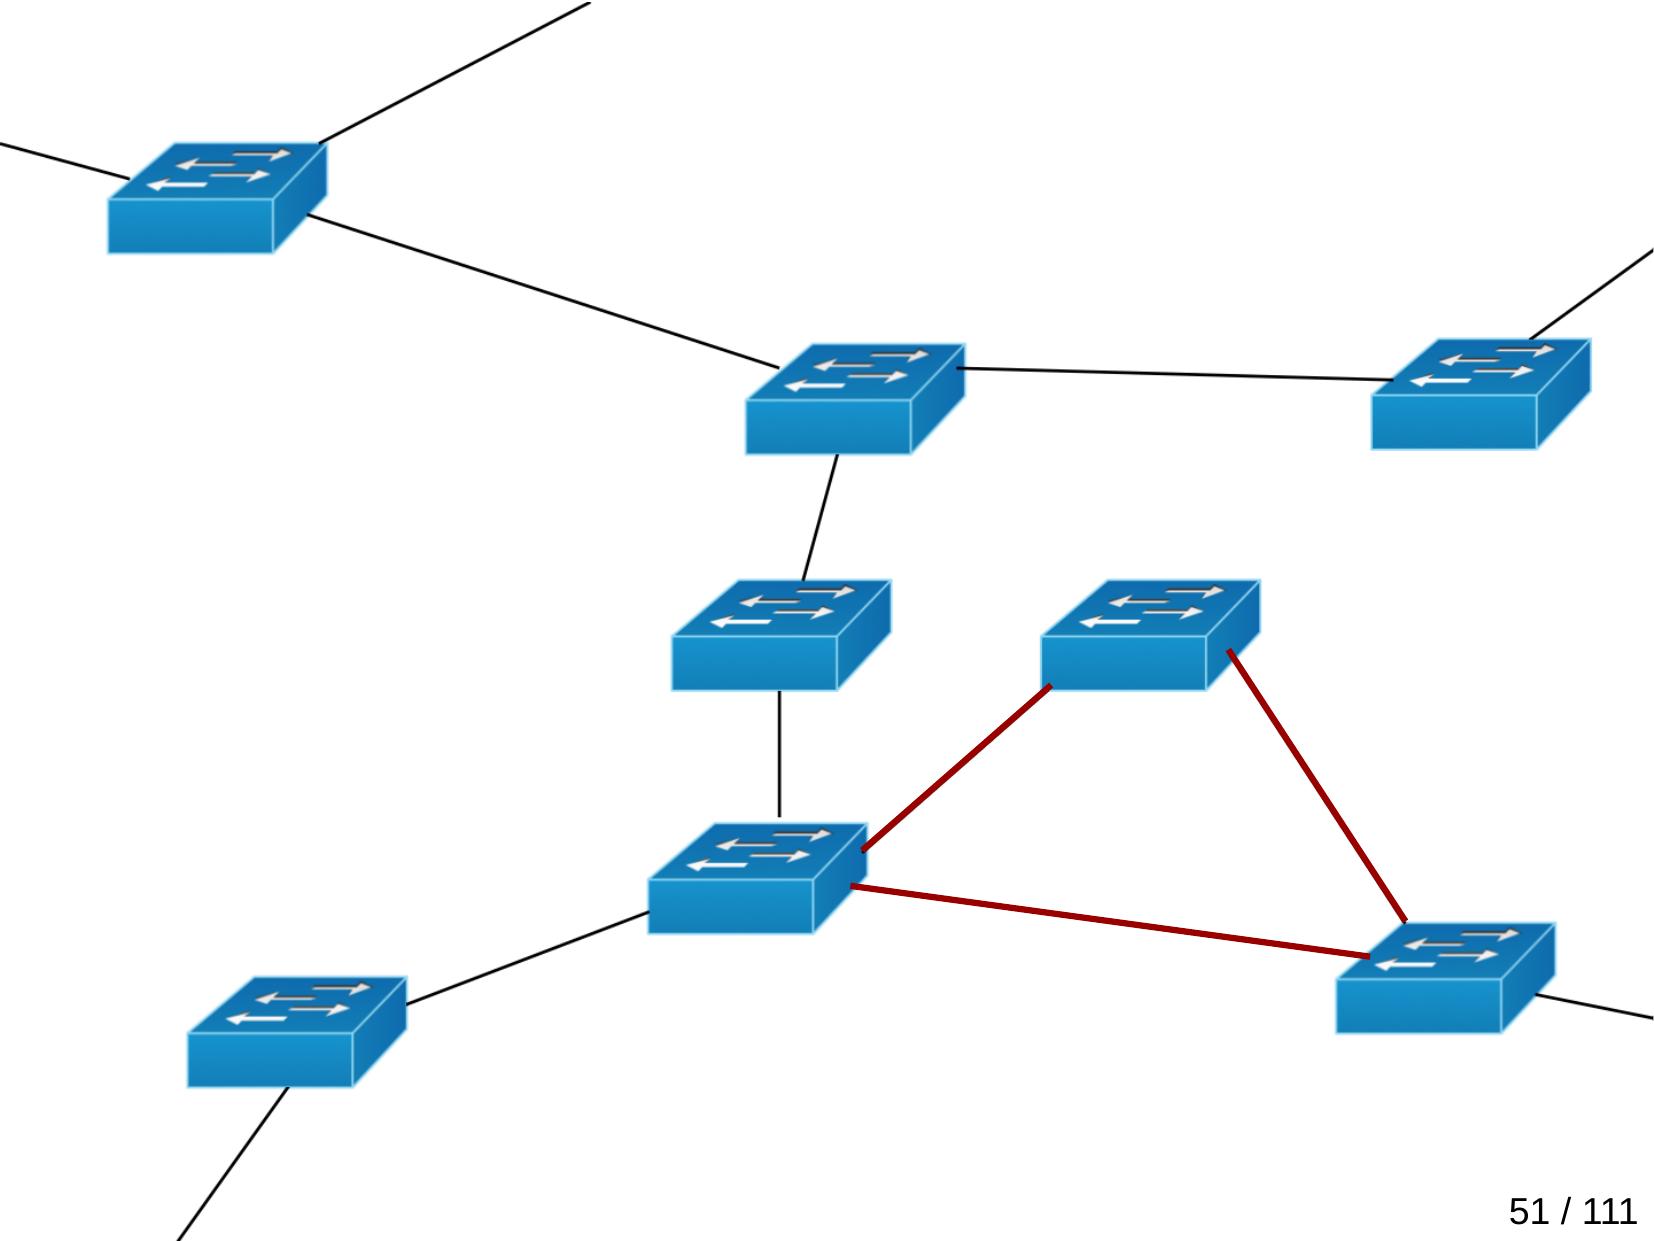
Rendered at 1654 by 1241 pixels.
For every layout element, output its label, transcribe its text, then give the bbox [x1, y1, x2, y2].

text_box <number> / 111 [1380, 1183, 1654, 1241]
picture [0, 2, 1654, 1241]
